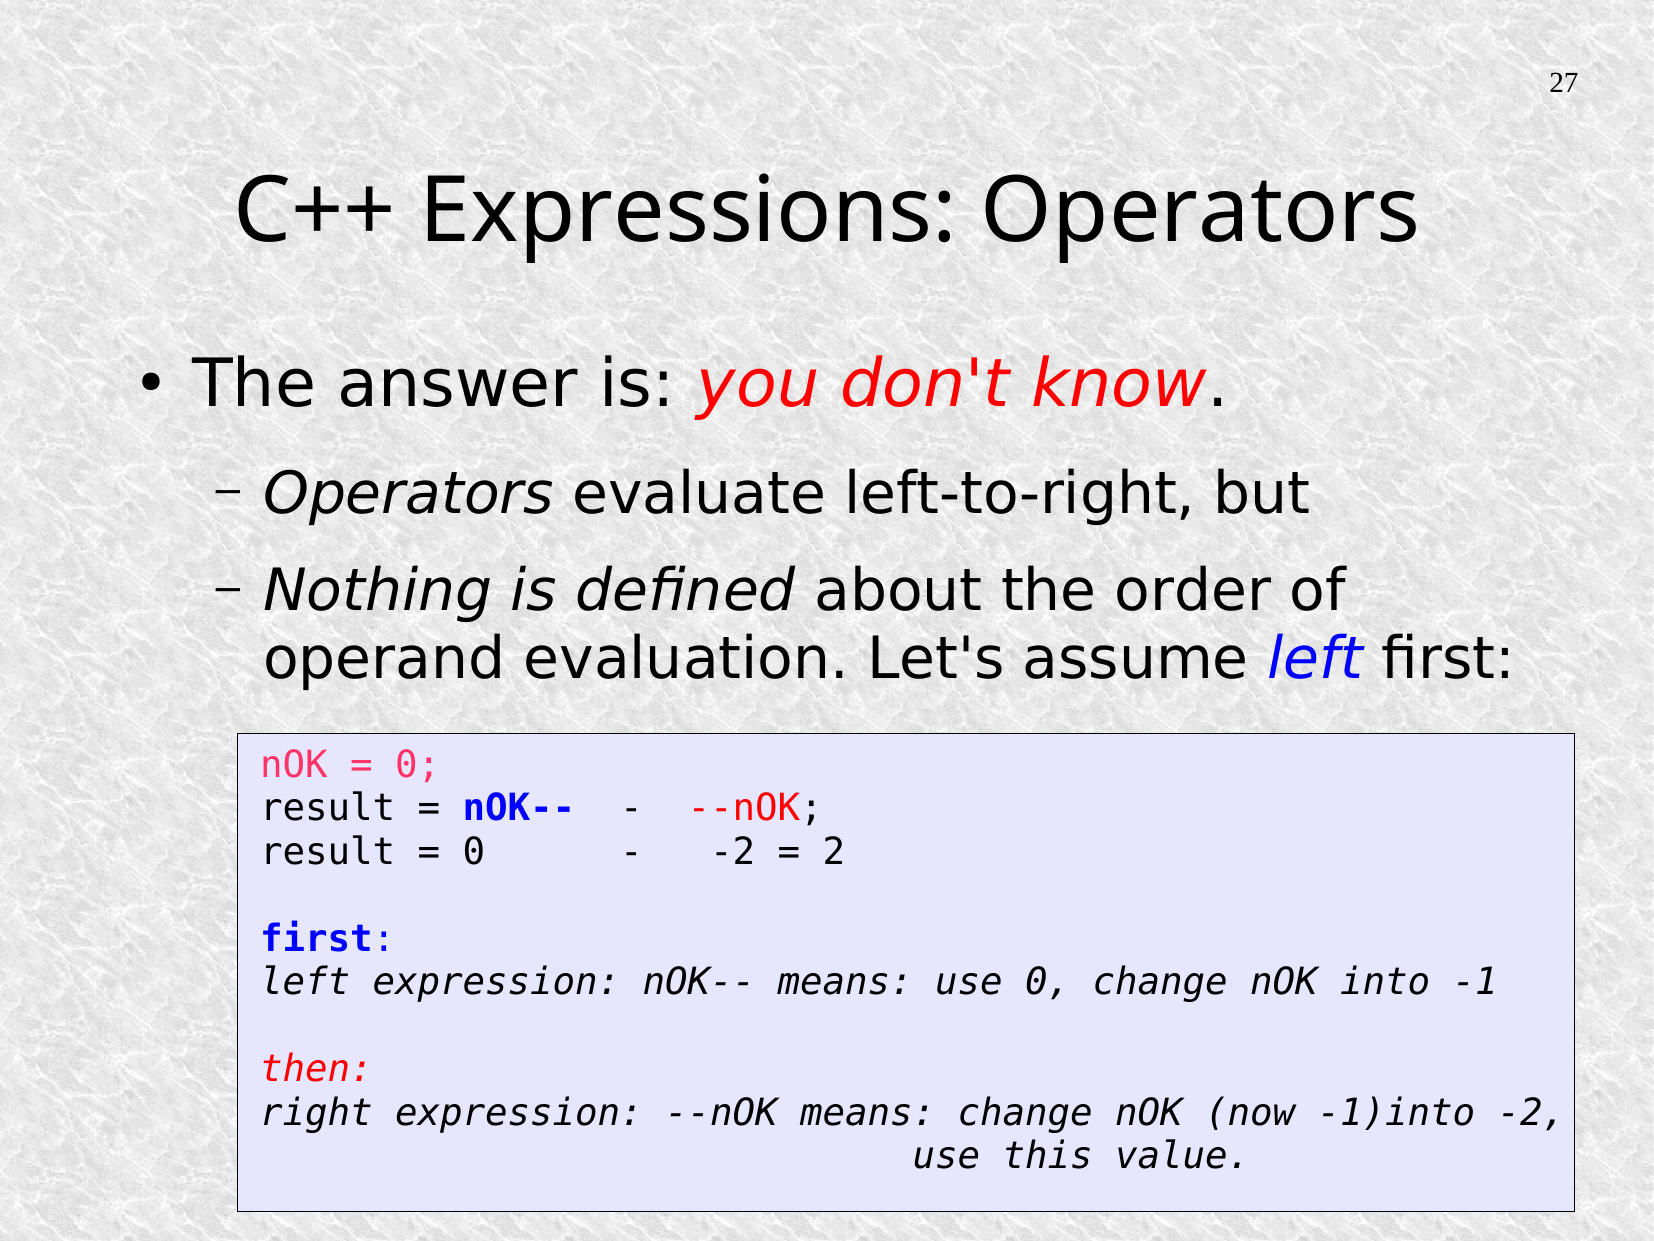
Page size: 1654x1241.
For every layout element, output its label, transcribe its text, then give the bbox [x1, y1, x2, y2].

text_box [1534, 733, 1575, 742]
picture [0, 0, 1654, 1241]
text_box nOK = 0; result = nOK-- - --nOK; result = 0 - -2 = 2 first: left expression: nOK-- means: use 0, change nOK into -1 then: right expression: --nOK means: change nOK (now -1)into -2, use this value. [259, 742, 1593, 1241]
title C++ Expressions: Operators [121, 45, 1534, 344]
list The answer is: you don't know. Operators evaluate left-to-right, but Nothing is defined about the order of operand evaluation. Let's assume left first: [121, 344, 1534, 1241]
